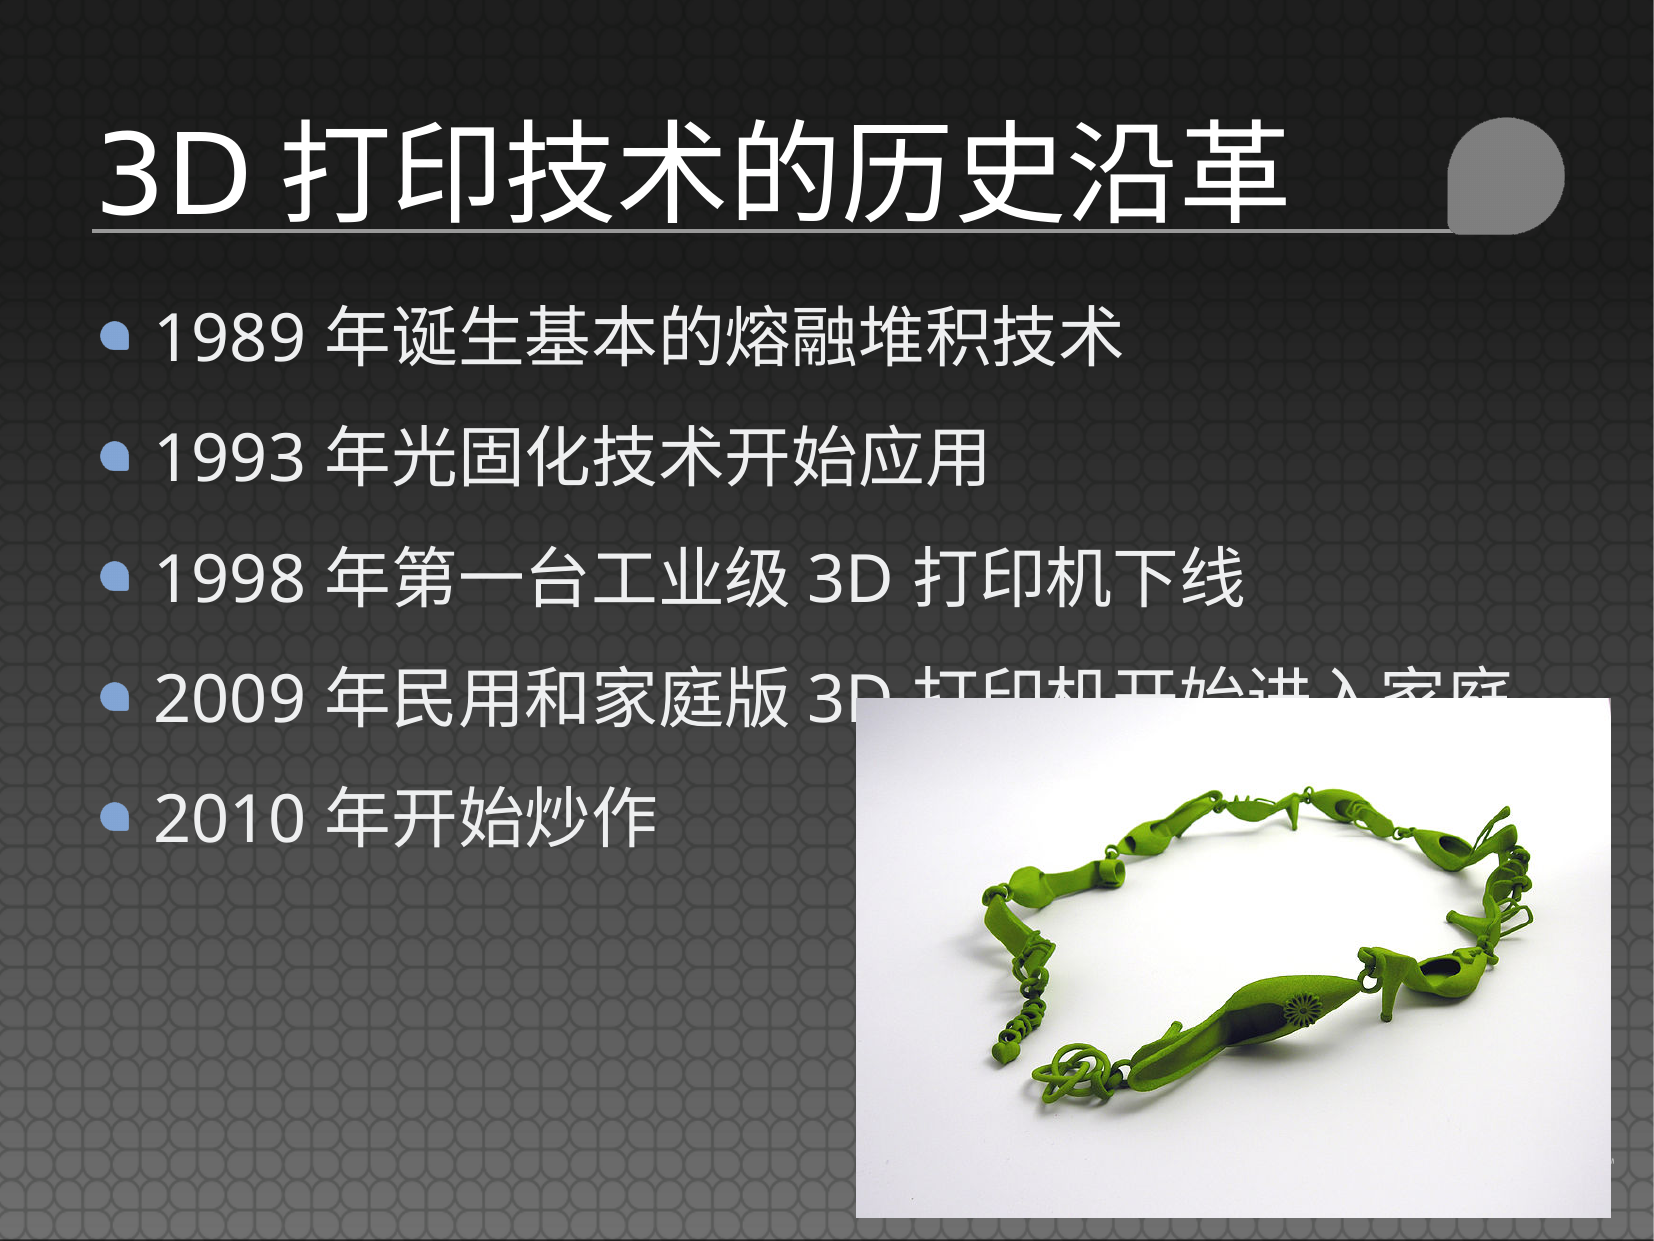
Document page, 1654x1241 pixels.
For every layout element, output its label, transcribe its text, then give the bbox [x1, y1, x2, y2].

title 3D打印技术的历史沿革 [94, 100, 1426, 251]
list 1989年诞生基本的熔融堆积技术 1993年光固化技术开始应用 1998年第一台工业级3D打印机下线 2009年民用和家庭版3D打印机开始进入家庭 2010年开始炒作 [82, 290, 1571, 1094]
picture [0, 0, 1654, 1241]
